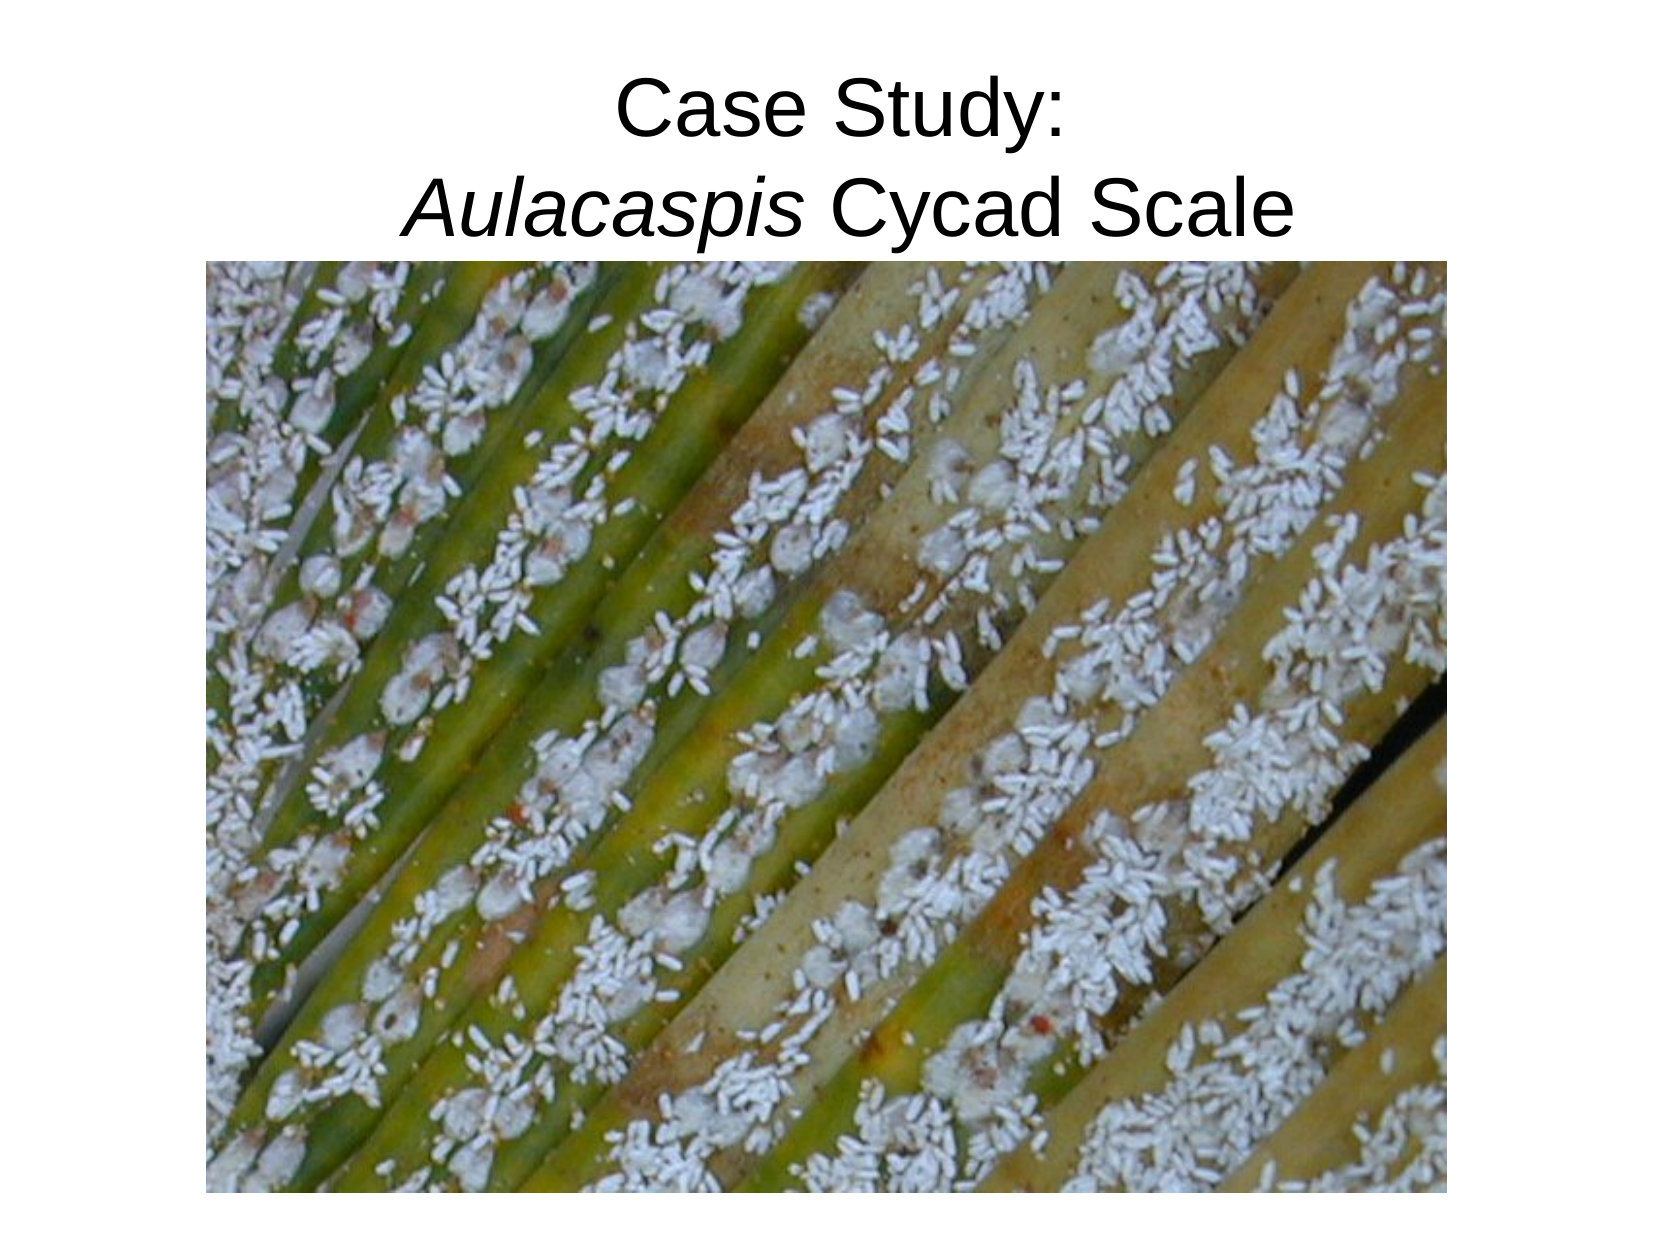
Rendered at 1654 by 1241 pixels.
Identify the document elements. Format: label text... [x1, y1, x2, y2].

title Case Study: Aulacaspis Cycad Scale [82, 34, 1571, 272]
picture [206, 261, 1447, 1193]
